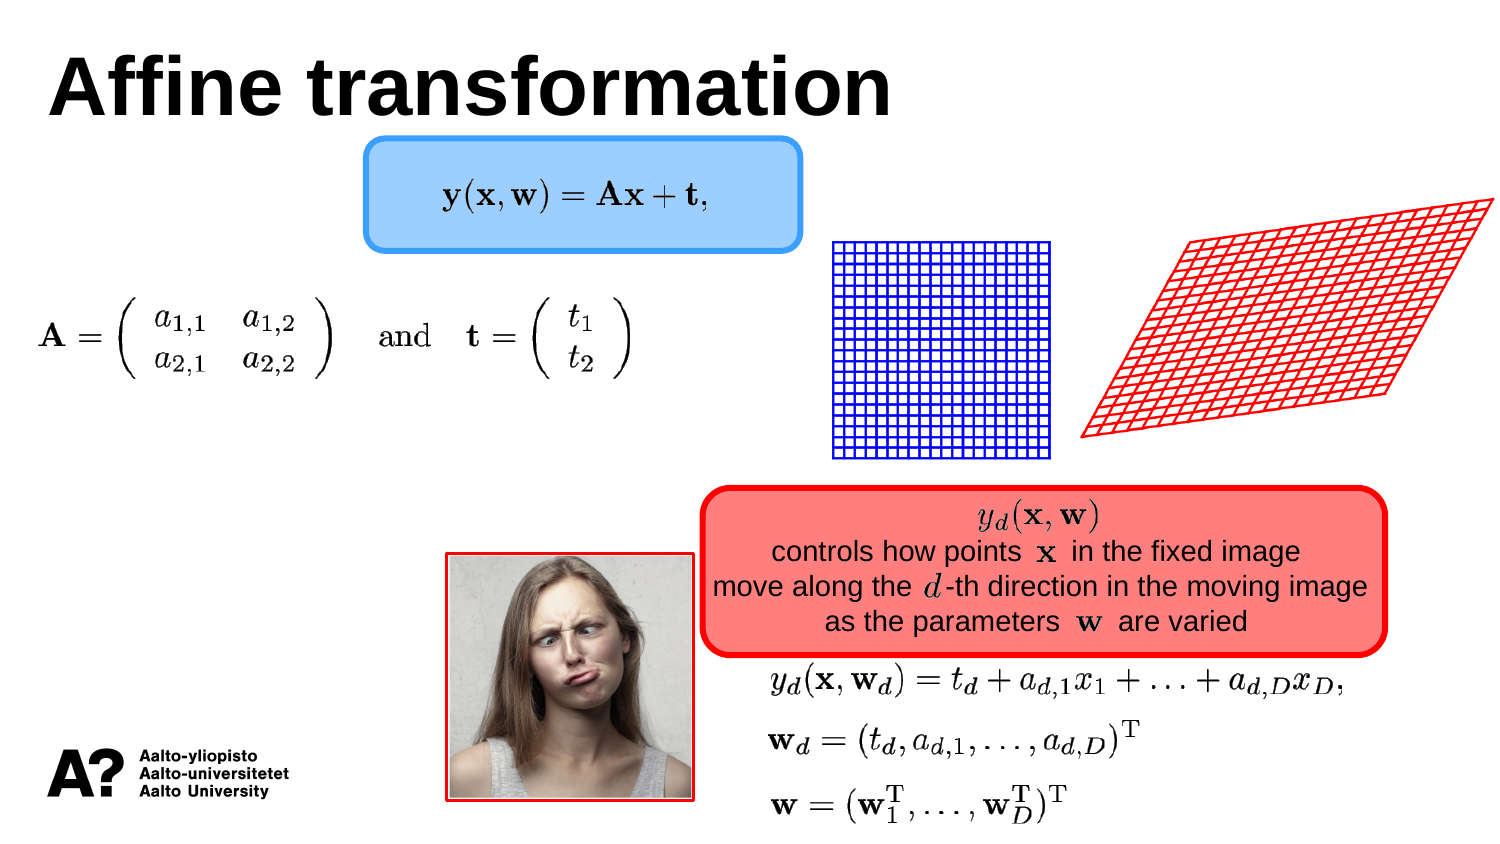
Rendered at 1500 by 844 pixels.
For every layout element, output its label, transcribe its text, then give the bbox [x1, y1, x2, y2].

picture [448, 555, 693, 799]
picture [38, 283, 630, 407]
picture [971, 486, 1107, 569]
list controls how points in the fixed image move along the -th direction in the moving image as the parameters are varied [691, 532, 1390, 682]
picture [1069, 598, 1111, 639]
picture [0, 702, 337, 844]
text_box [702, 487, 971, 532]
list Affine transformation [47, 32, 1442, 197]
picture [761, 682, 1342, 844]
picture [788, 174, 1500, 483]
text_box [1107, 487, 1386, 532]
text_box [365, 138, 801, 251]
picture [436, 165, 706, 243]
